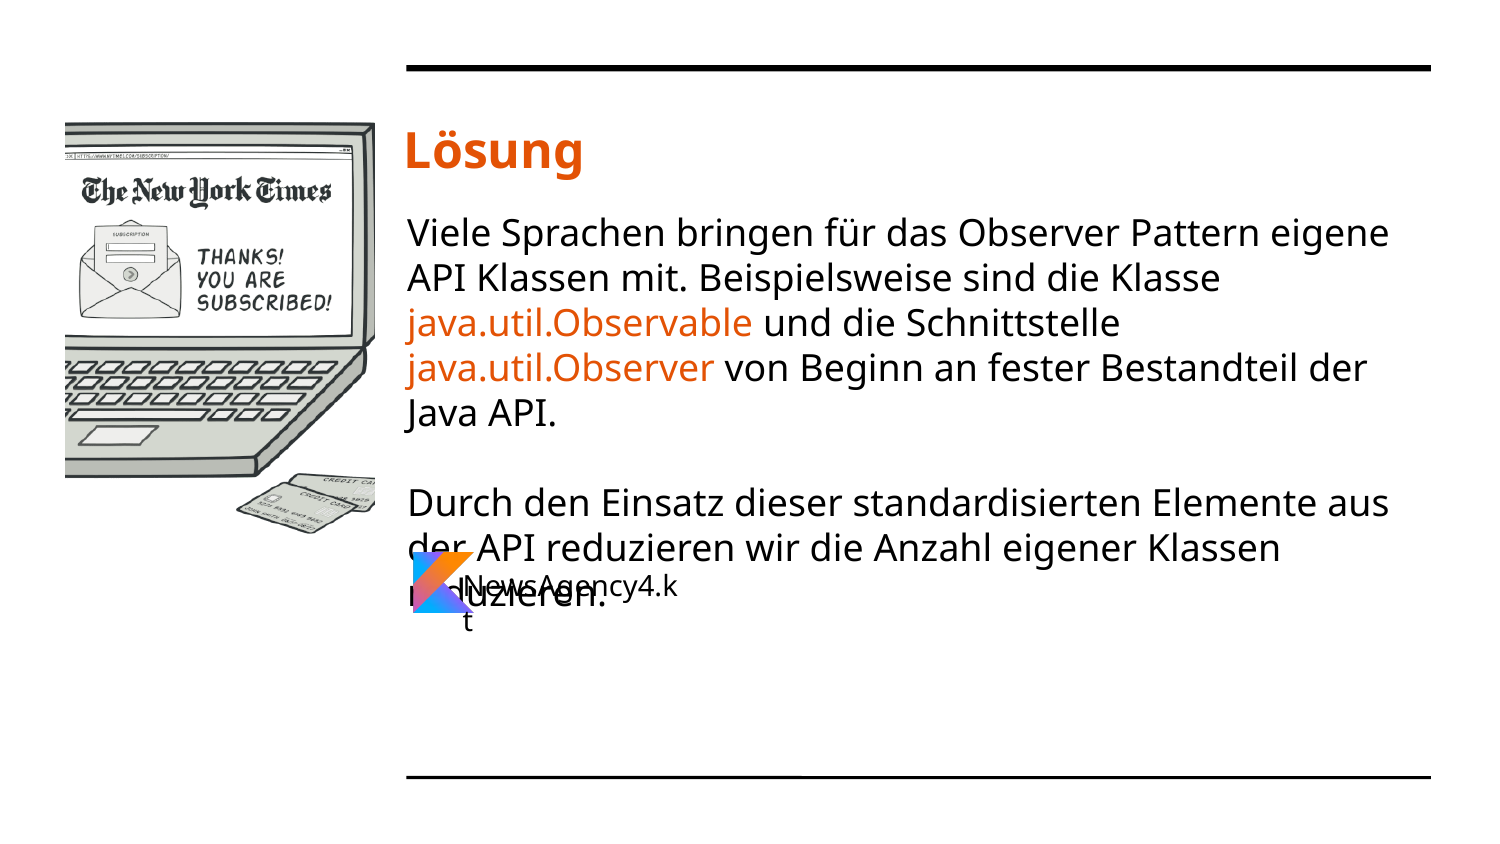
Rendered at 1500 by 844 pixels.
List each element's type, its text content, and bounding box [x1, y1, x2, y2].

picture [403, 552, 447, 613]
picture [65, 67, 375, 548]
subtitle Viele Sprachen bringen für das Observer Pattern eigene API Klassen mit. Beispielsweise sind die Klasse java.util.Observable und die Schnittstelle java.util.Observer von Beginn an fester Bestandteil der Java API. Durch den Einsatz dieser standardisierten Elemente aus der API reduzieren wir die Anzahl eigener Klassen reduzieren. [392, 193, 1431, 735]
text_box NewsAgency4.kt [447, 552, 702, 688]
title Lösung [389, 103, 1428, 194]
